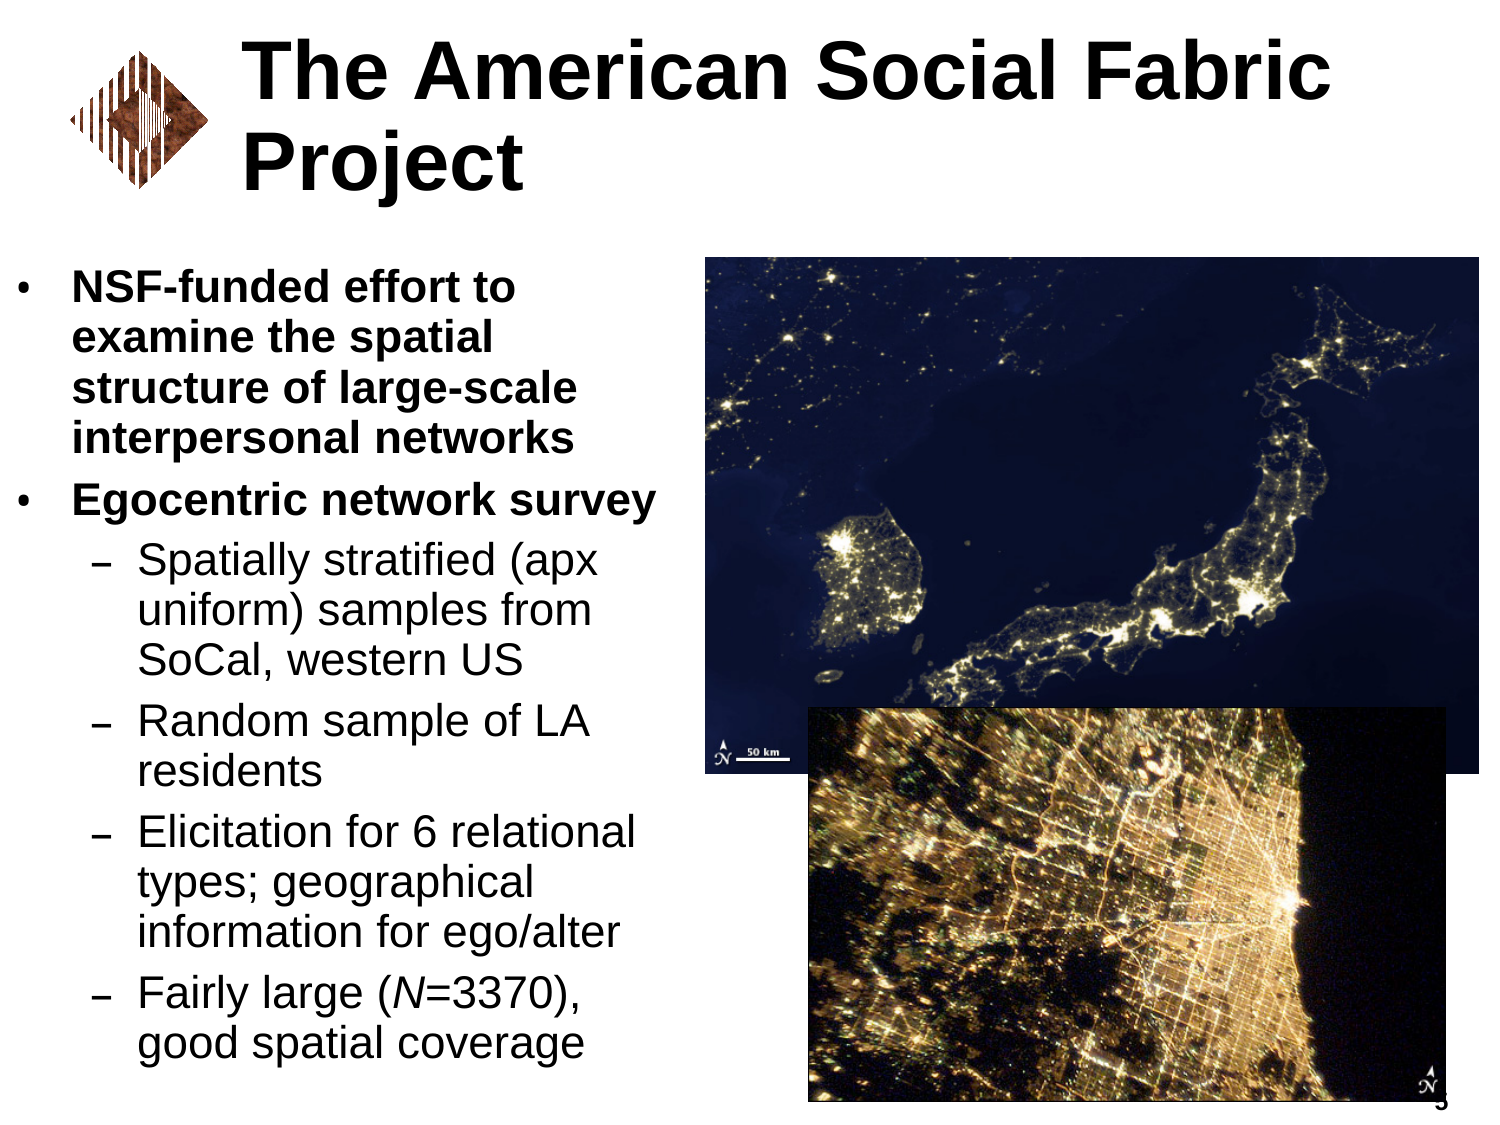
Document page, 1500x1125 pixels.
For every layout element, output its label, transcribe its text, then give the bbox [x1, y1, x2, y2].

picture [705, 257, 1479, 1102]
picture [45, 29, 233, 210]
title The American Social Fabric Project [241, 25, 1453, 210]
list NSF-funded effort to examine the spatial structure of large-scale interpersonal networks Egocentric network survey Spatially stratified (apx uniform) samples from SoCal, western US Random sample of LA residents Elicitation for 6 relational types; geographical information for ego/alter Fairly large (N=3370), good spatial coverage [15, 262, 688, 1070]
